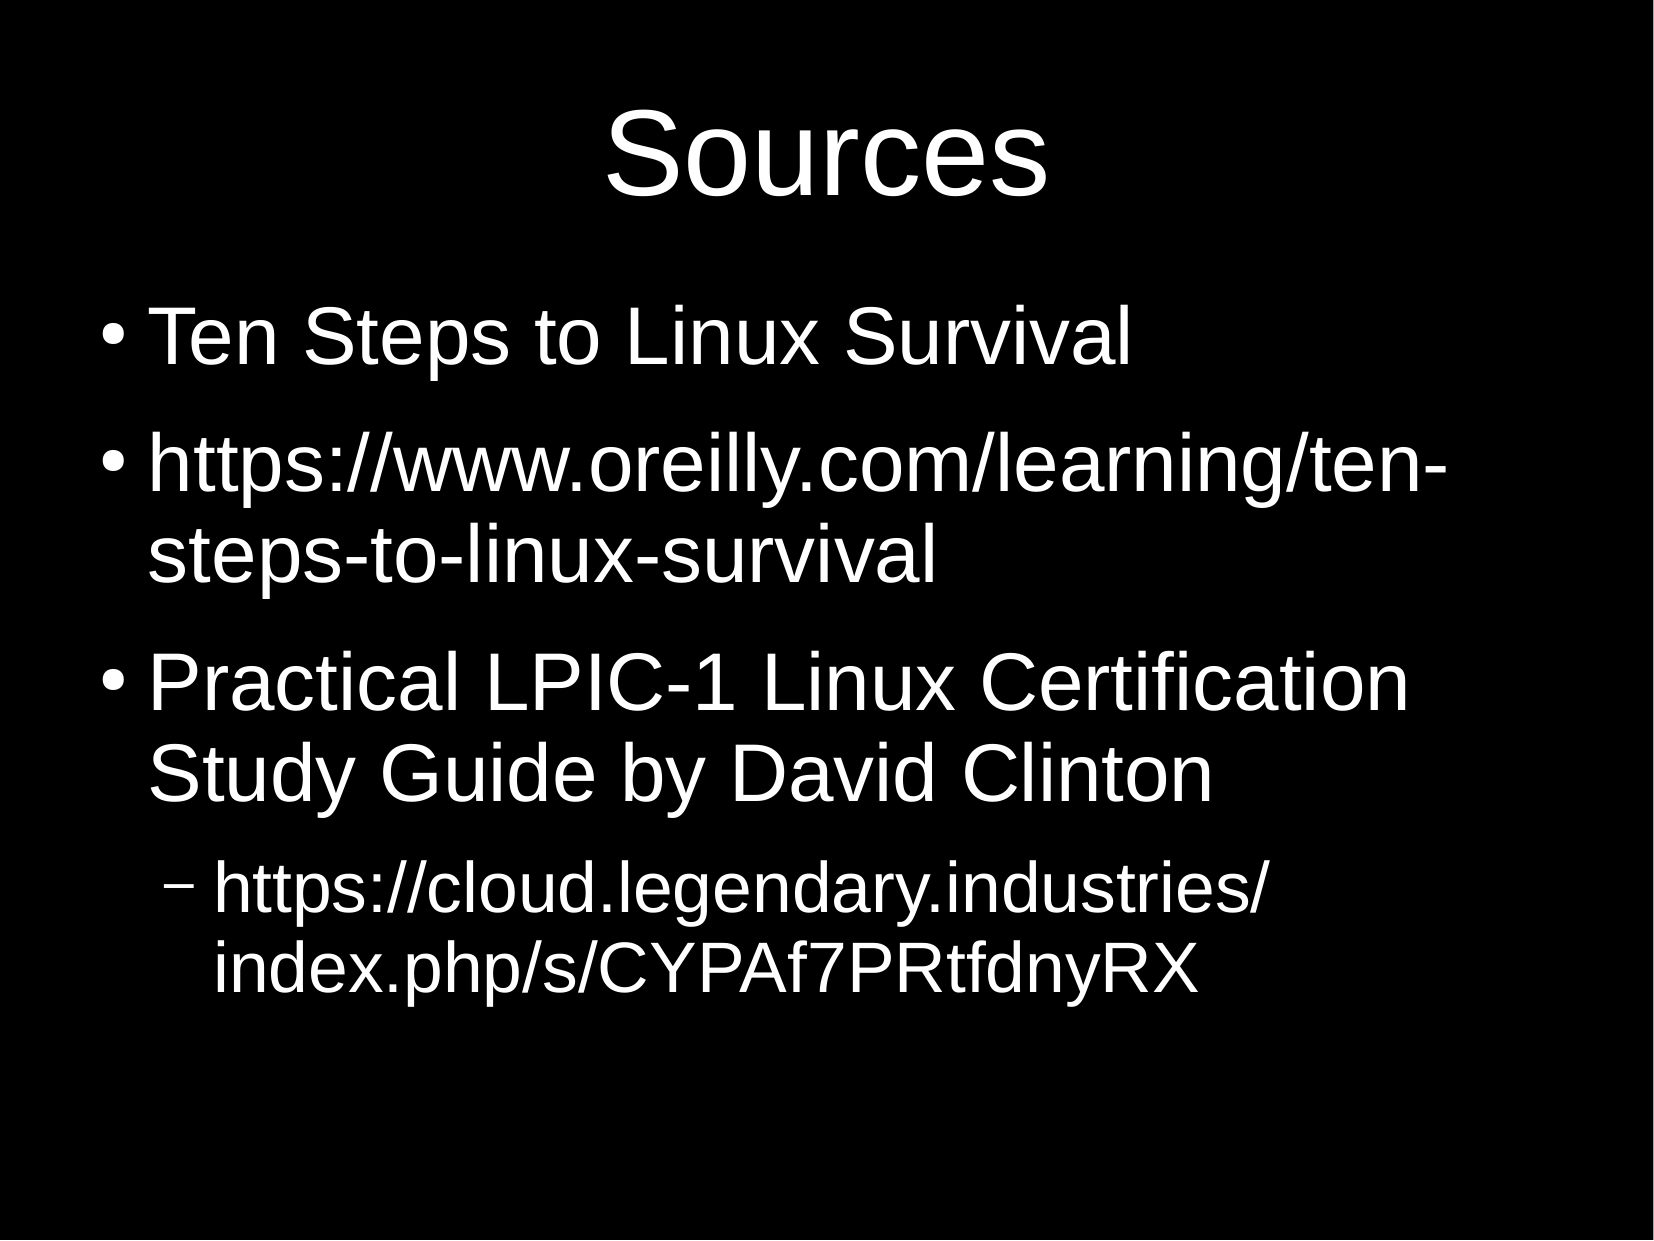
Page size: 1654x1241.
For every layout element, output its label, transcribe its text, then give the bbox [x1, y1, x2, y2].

title Sources [82, 49, 1571, 257]
list Ten Steps to Linux Survival https://www.oreilly.com/learning/ten-steps-to-linux-survival Practical LPIC-1 Linux Certification Study Guide by David Clinton https://cloud.legendary.industries/index.php/s/CYPAf7PRtfdnyRX [82, 290, 1571, 1010]
